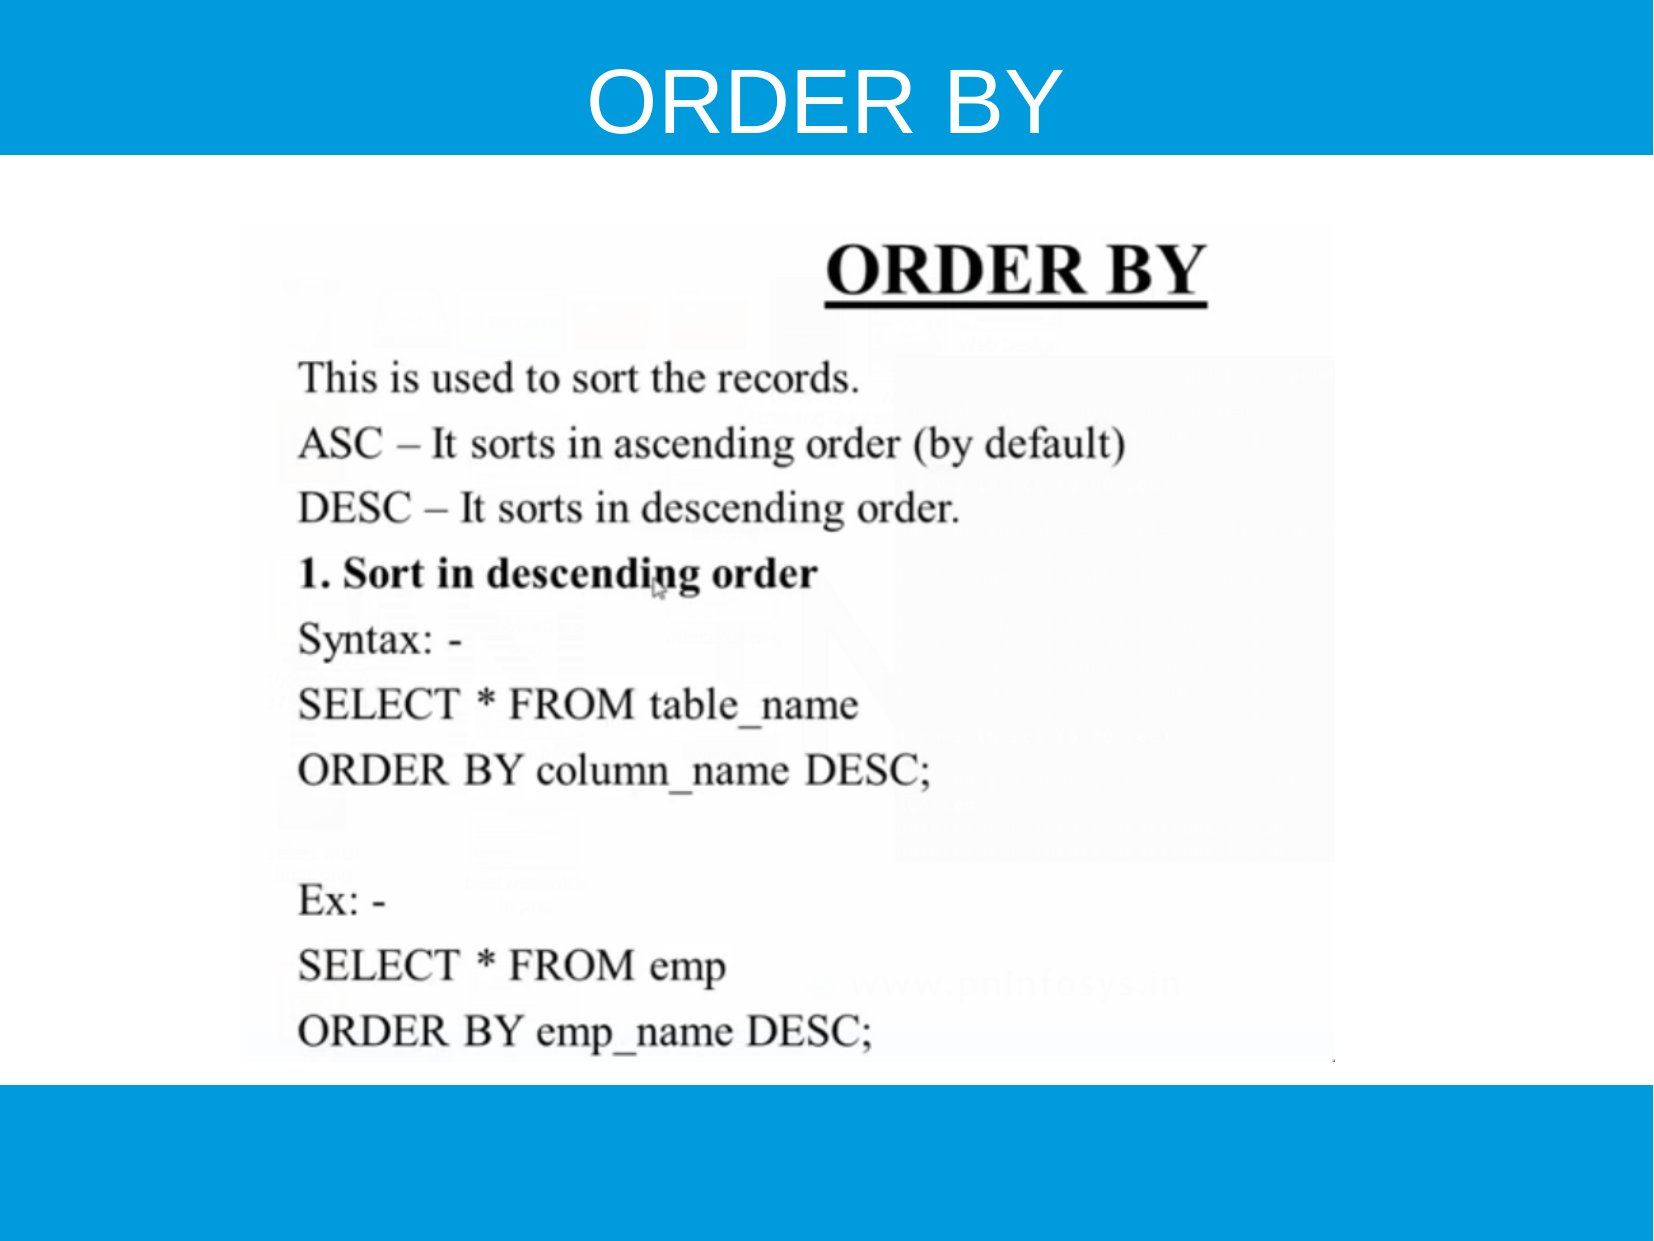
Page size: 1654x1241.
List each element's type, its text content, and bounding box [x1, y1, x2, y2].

picture [247, 224, 1335, 1062]
title ORDER BY [82, 49, 1571, 155]
